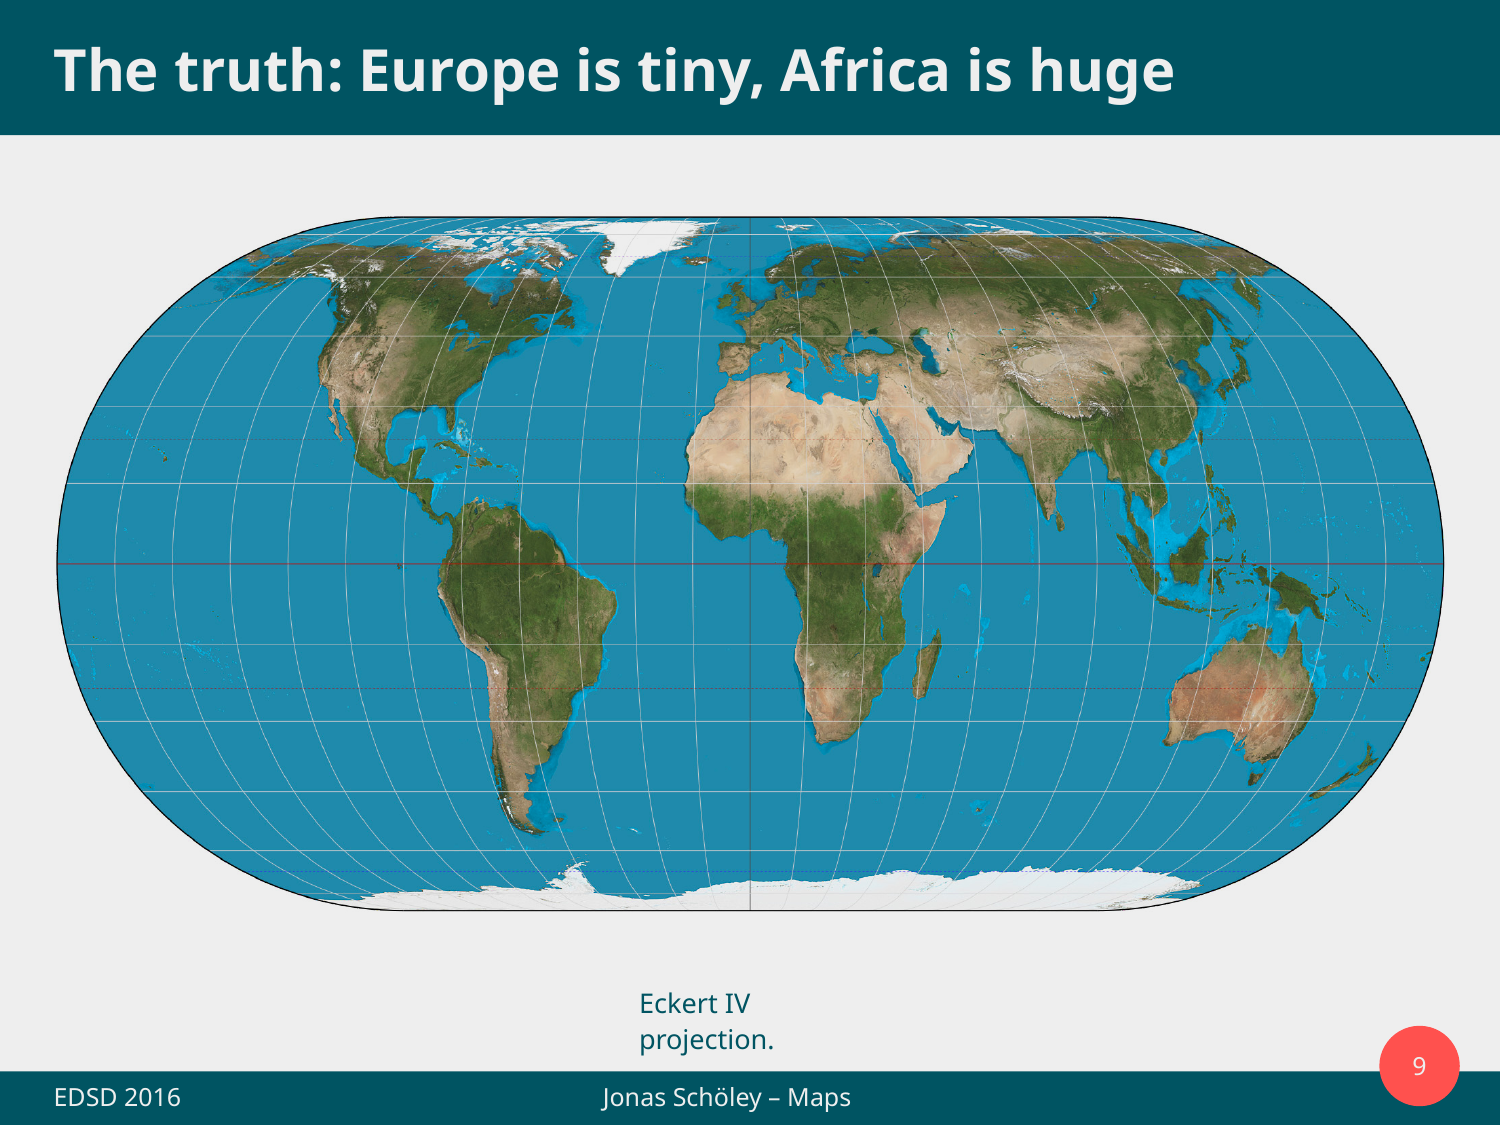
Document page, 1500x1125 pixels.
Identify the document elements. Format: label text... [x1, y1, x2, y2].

text_box Eckert IV projection. [624, 977, 876, 1063]
title The truth: Europe is tiny, Africa is huge [53, 0, 1447, 141]
picture [52, 212, 1448, 916]
